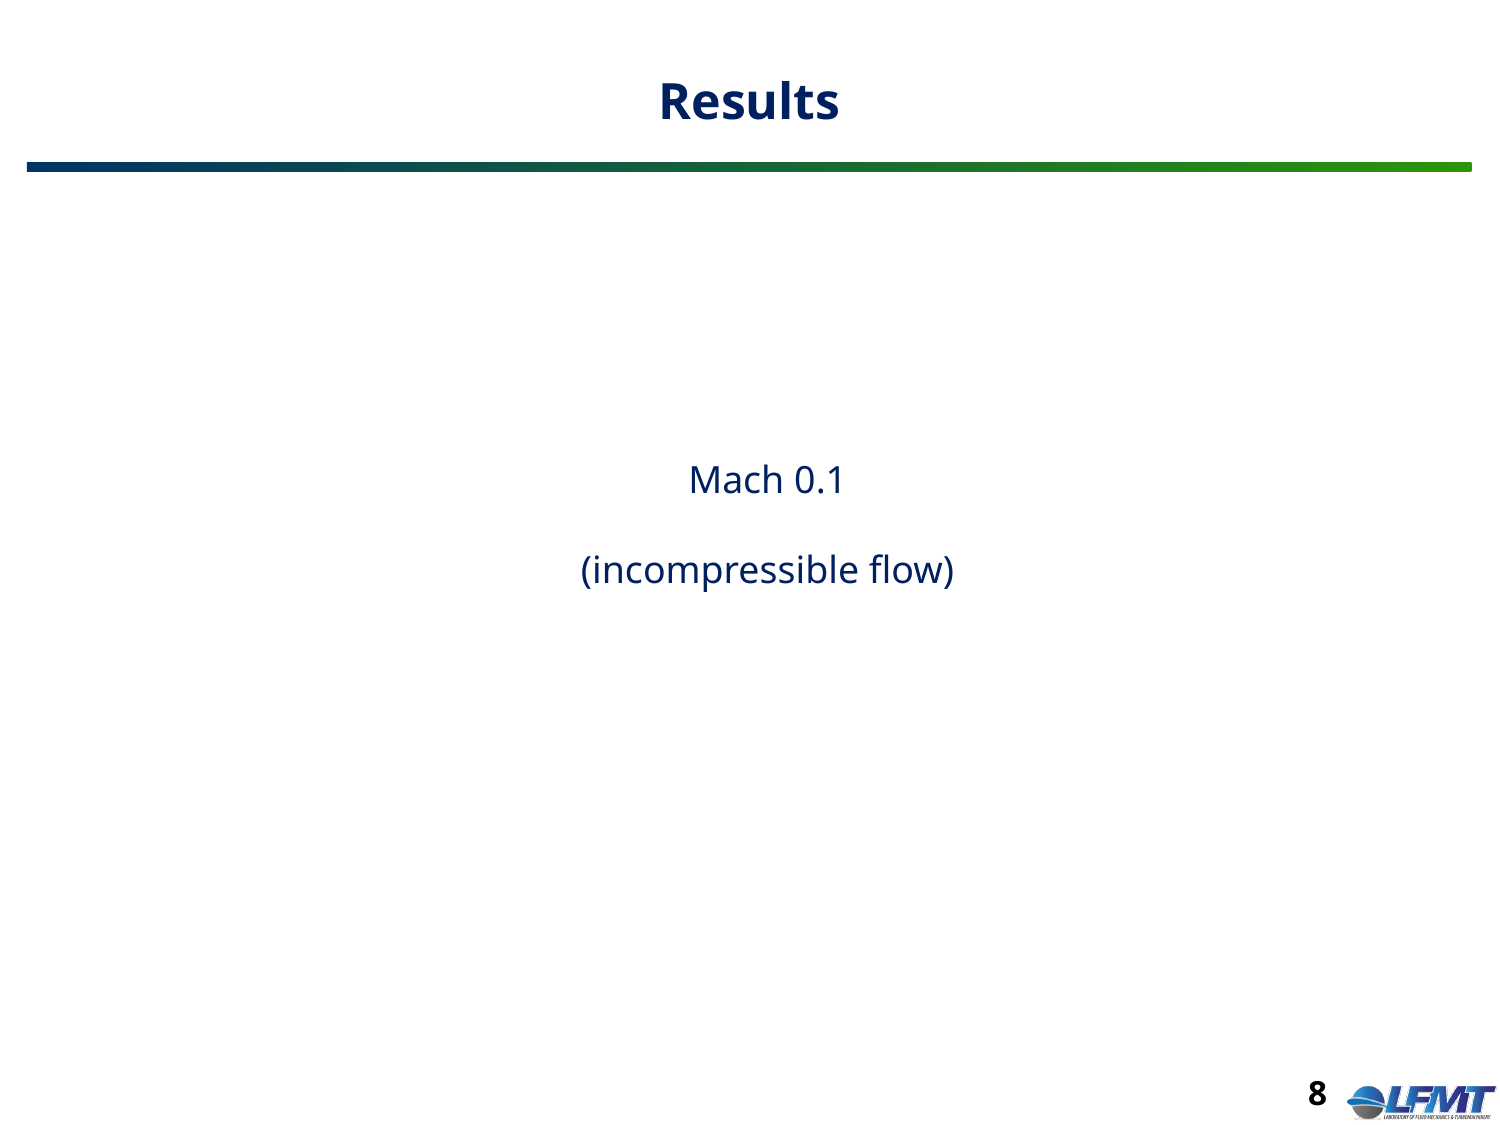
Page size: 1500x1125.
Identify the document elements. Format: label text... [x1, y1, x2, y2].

title Results [26, 41, 1474, 157]
text_box Mach 0.1 (incompressible flow) [35, 448, 1465, 689]
picture [1347, 1080, 1497, 1125]
slide_number <αριθμός> [992, 1065, 1343, 1125]
text_box [1383, 1071, 1500, 1125]
